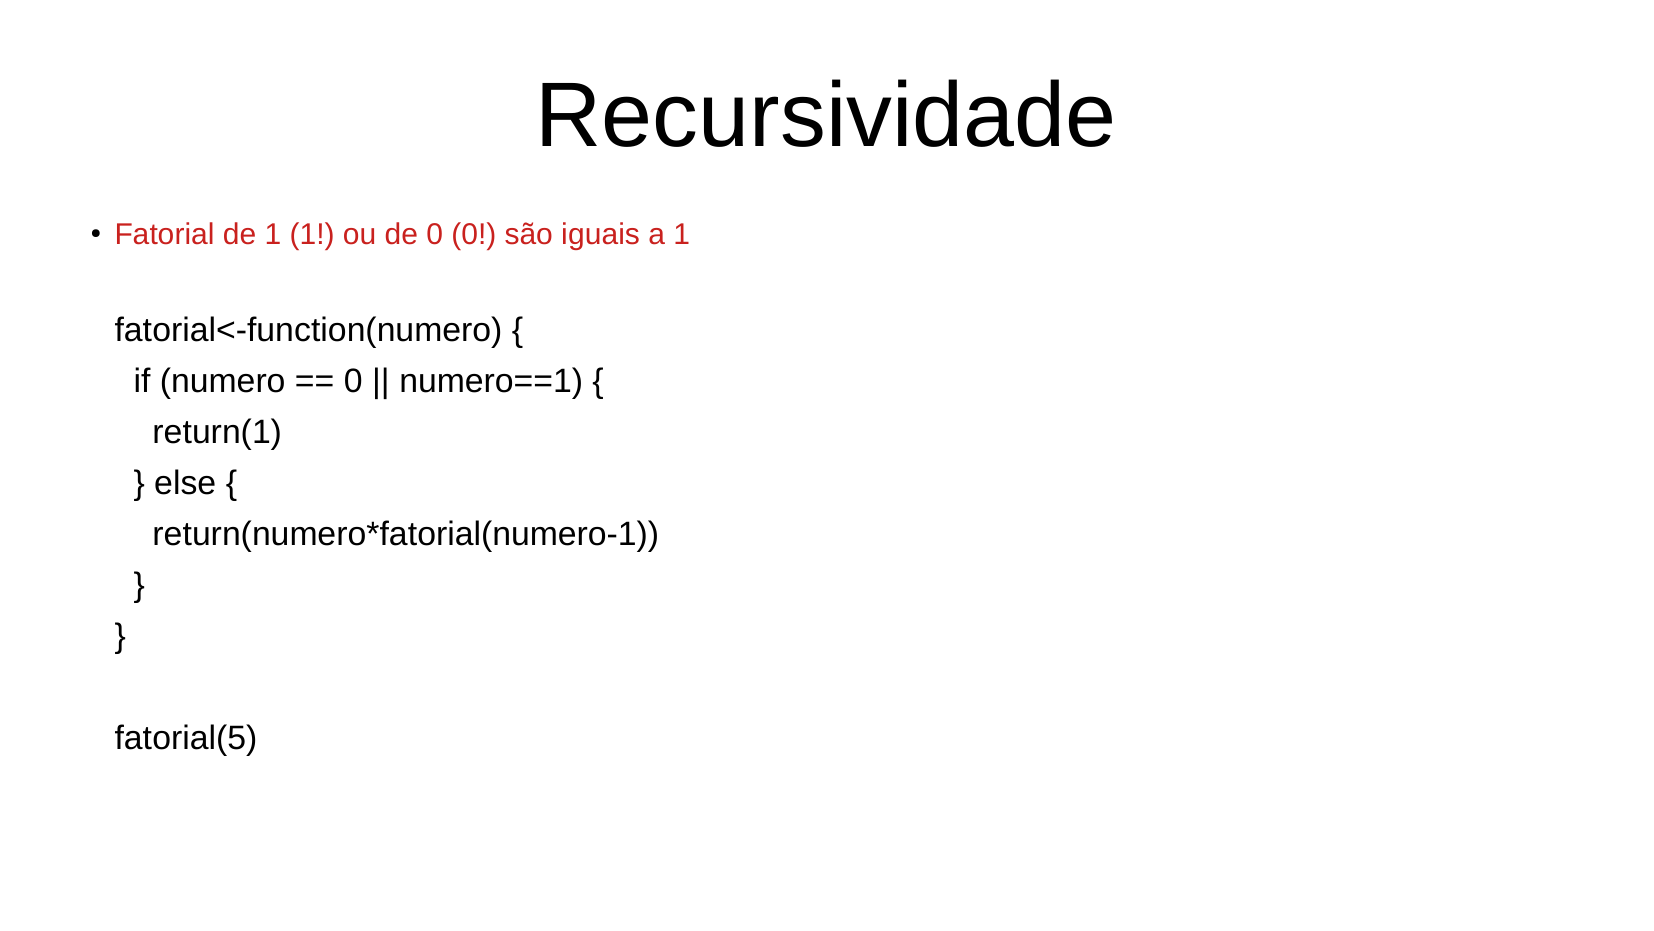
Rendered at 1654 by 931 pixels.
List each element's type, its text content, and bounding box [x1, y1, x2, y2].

title Recursividade [82, 37, 1571, 193]
list Fatorial de 1 (1!) ou de 0 (0!) são iguais a 1 fatorial<-function(numero) { if (numero == 0 || numero==1) { return(1) } else { return(numero*fatorial(numero-1)) } } fatorial(5) [82, 217, 1571, 758]
